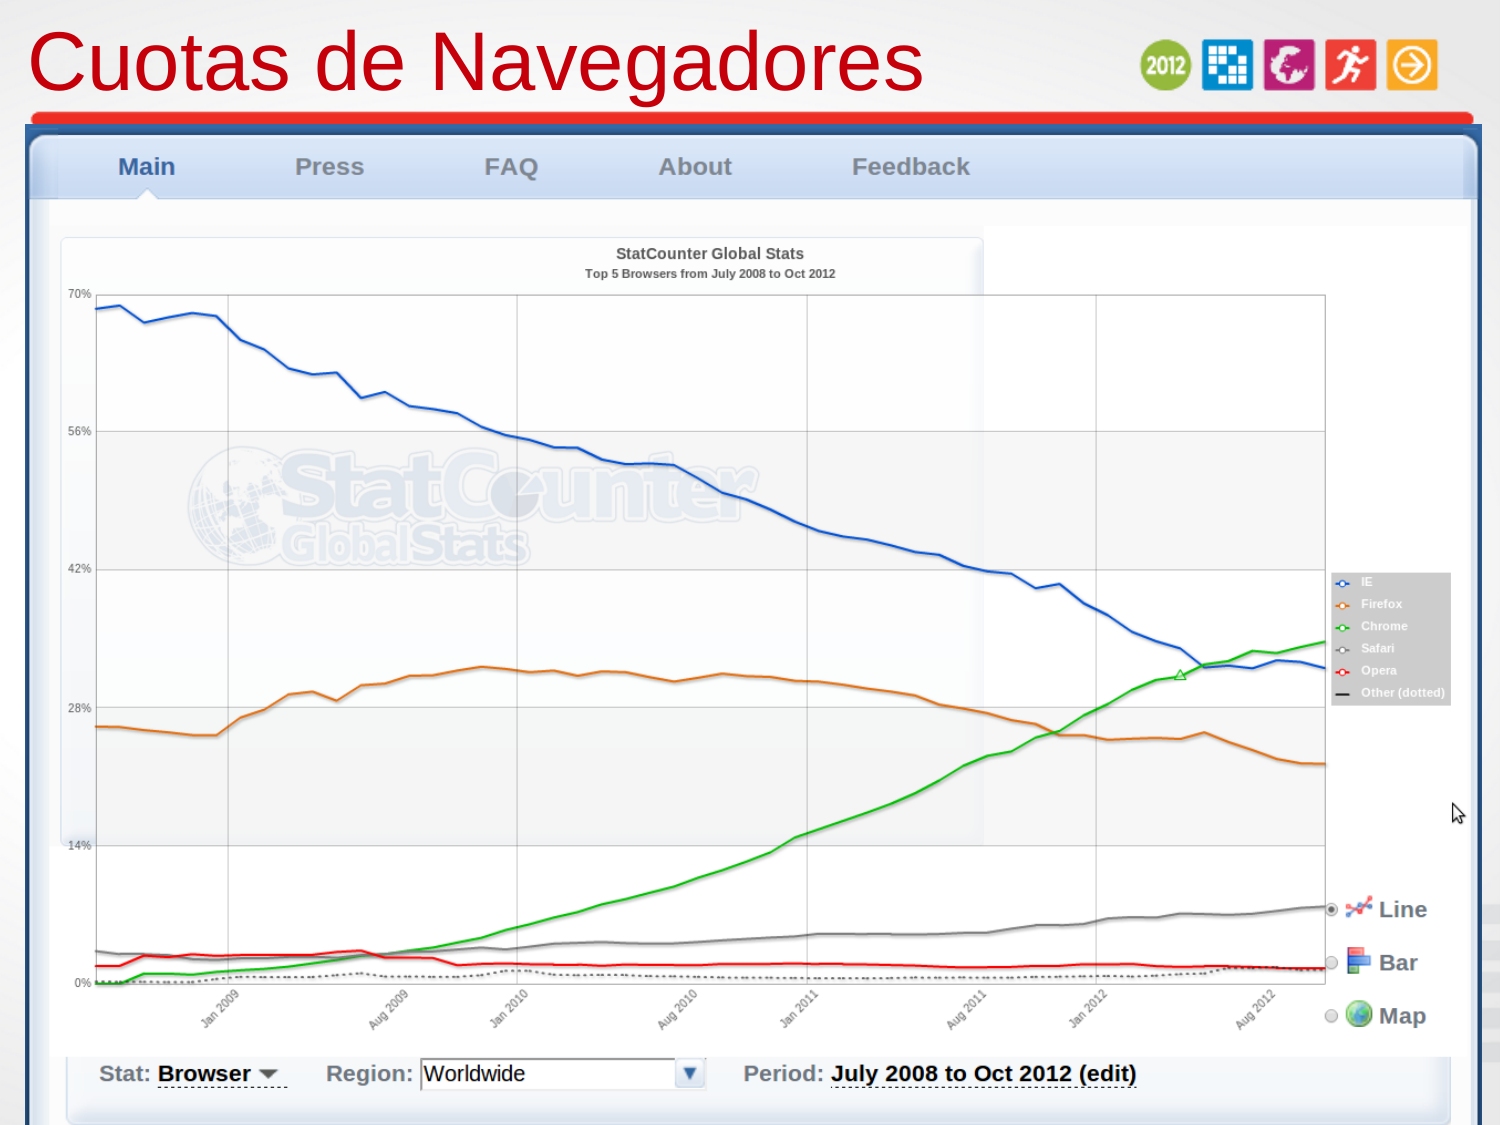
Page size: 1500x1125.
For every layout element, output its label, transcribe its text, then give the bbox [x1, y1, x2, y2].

picture [0, 0, 1500, 1125]
title Cuotas de Navegadores [12, 0, 976, 121]
